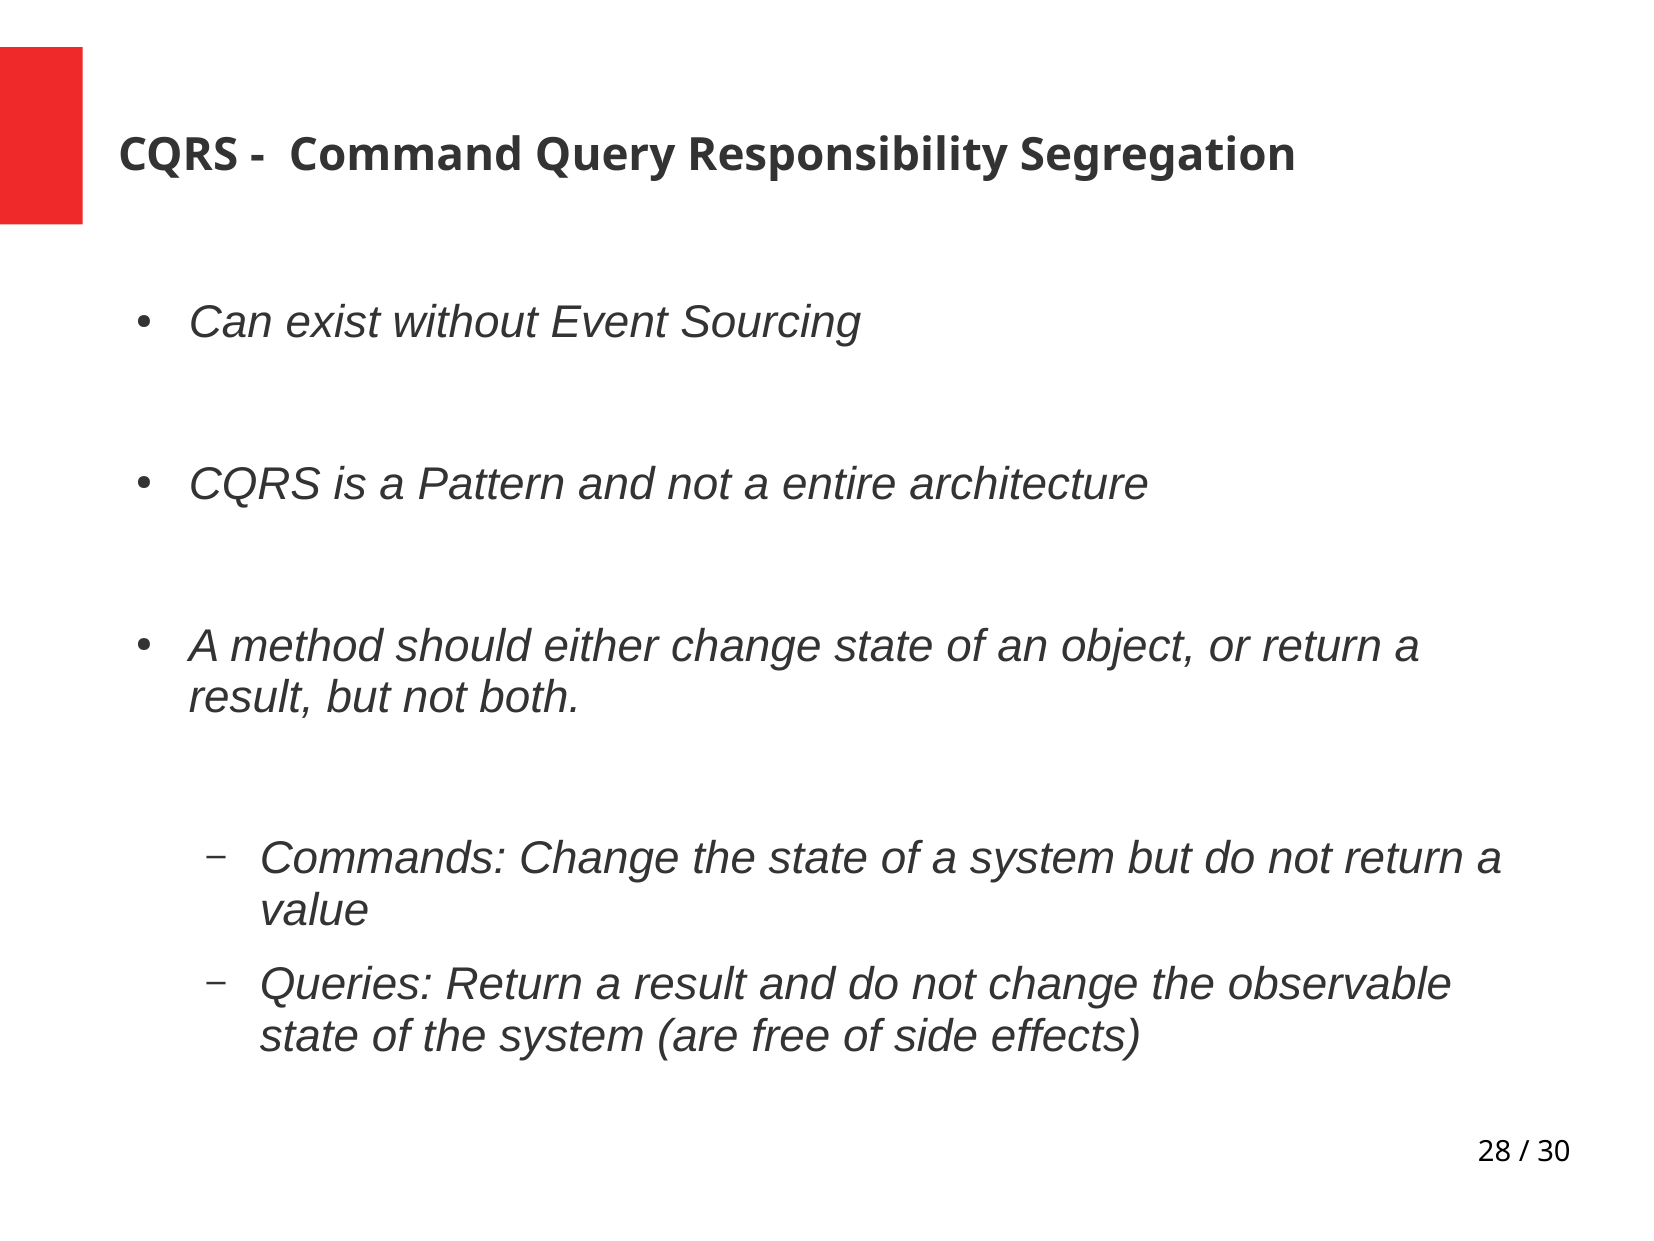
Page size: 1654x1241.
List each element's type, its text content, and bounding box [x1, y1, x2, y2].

list Can exist without Event Sourcing CQRS is a Pattern and not a entire architecture A method should either change state of an object, or return a result, but not both. Commands: Change the state of a system but do not return a value Queries: Return a result and do not change the observable state of the system (are free of side effects) [118, 296, 1536, 1016]
title CQRS - Command Query Responsibility Segregation [118, 49, 1571, 257]
